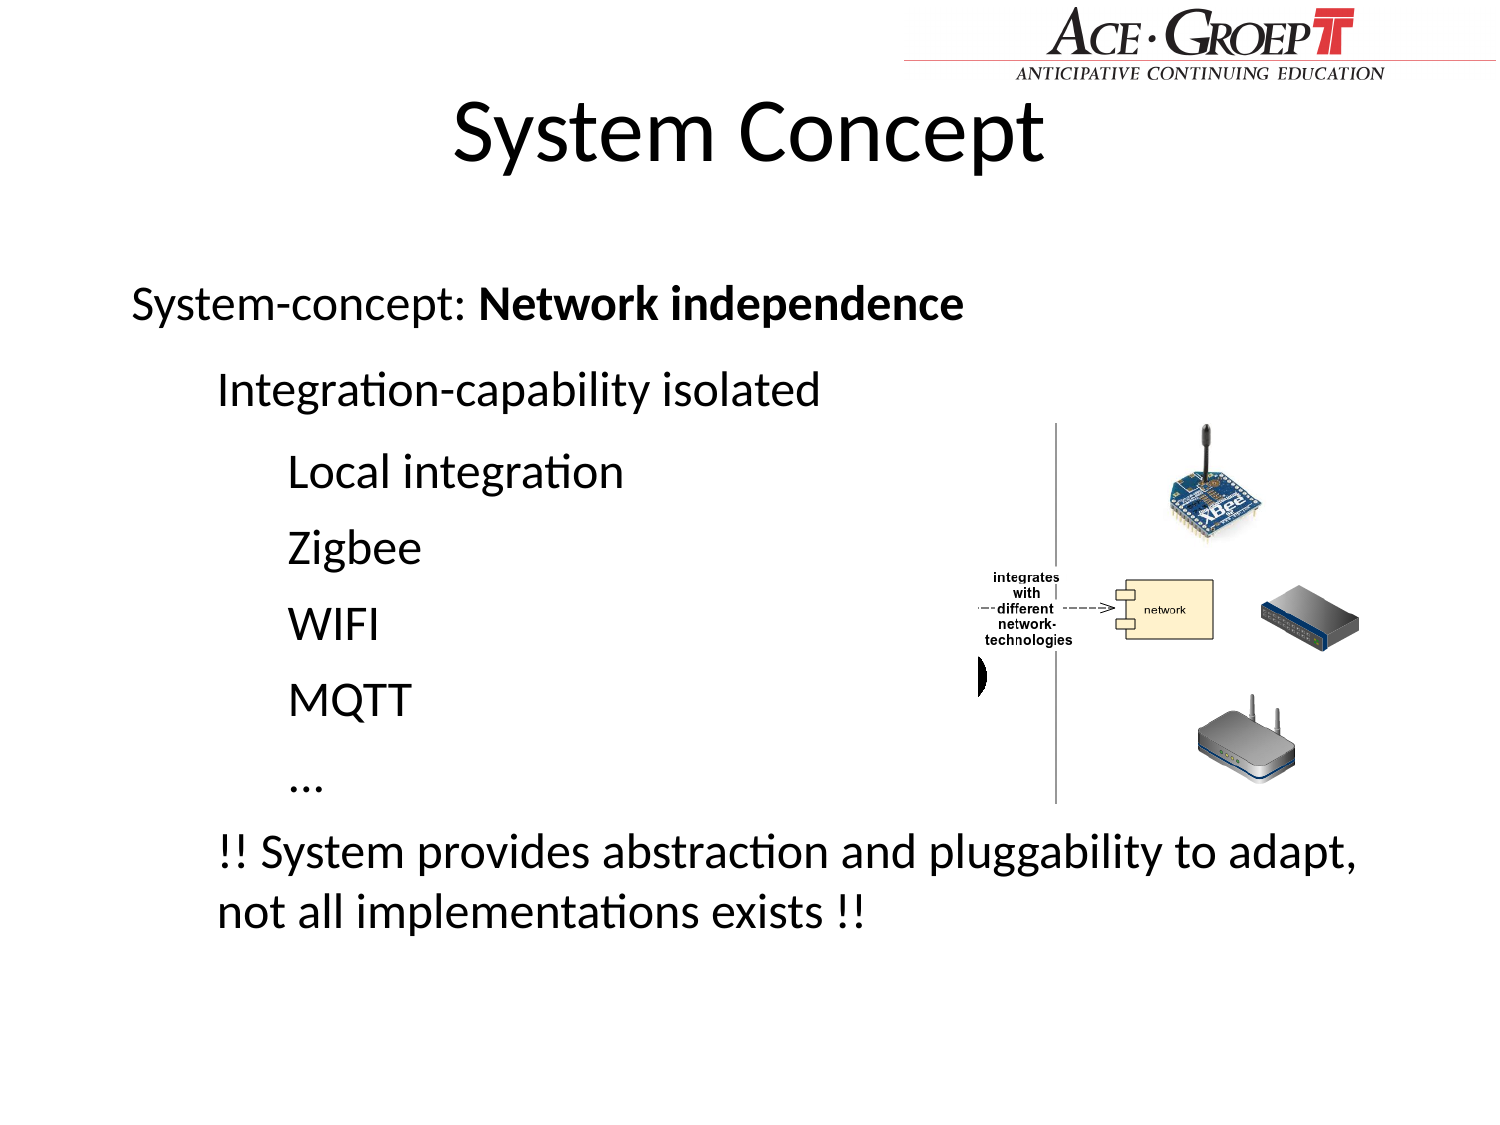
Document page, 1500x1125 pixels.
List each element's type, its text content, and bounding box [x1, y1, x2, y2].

picture [904, 7, 1496, 80]
list System-concept: Network independence Integration-capability isolated Local integration Zigbee WIFI MQTT ... !! System provides abstraction and pluggability to adapt, not all implementations exists !! [60, 262, 1411, 1006]
picture [978, 423, 1363, 804]
title System Concept [75, 45, 1425, 233]
